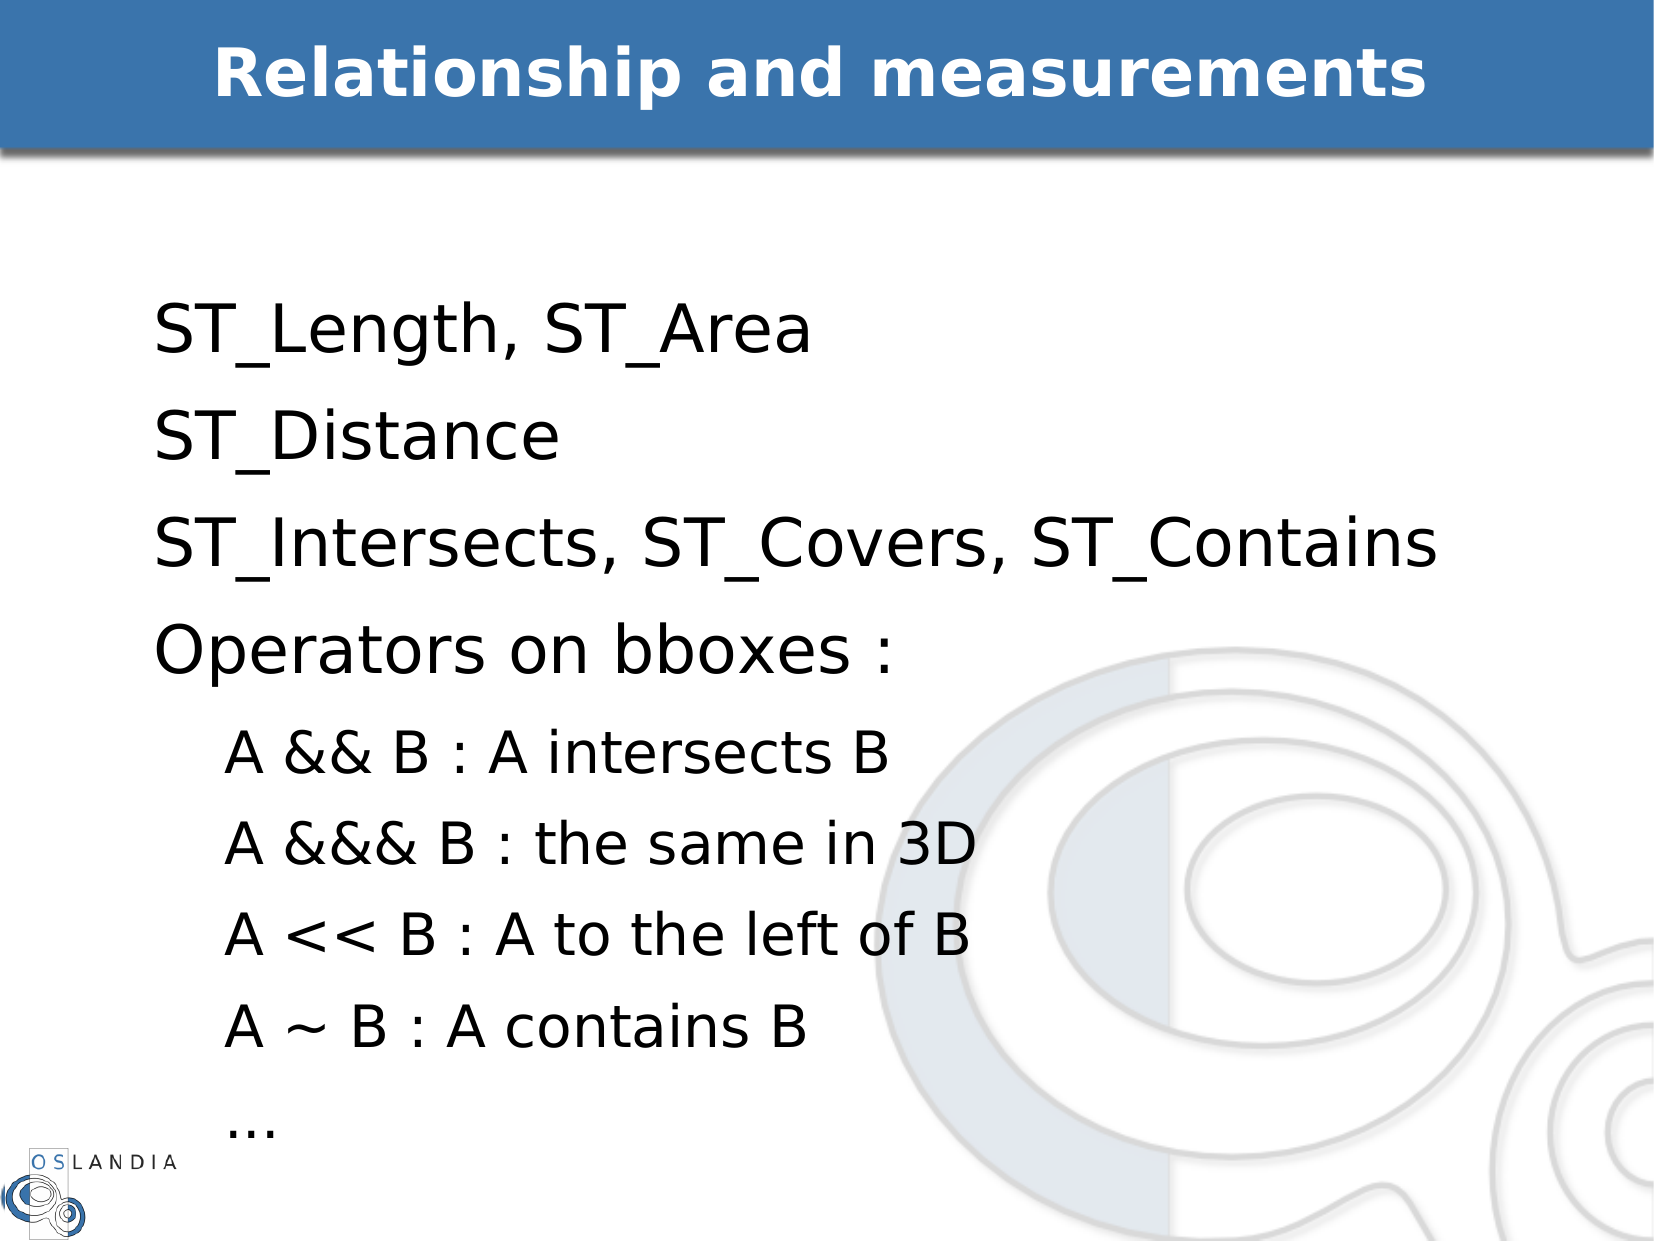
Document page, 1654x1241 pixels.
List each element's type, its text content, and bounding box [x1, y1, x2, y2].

list ST_Length, ST_Area ST_Distance ST_Intersects, ST_Covers, ST_Contains Operators on bboxes : A && B : A intersects B A &&& B : the same in 3D A << B : A to the left of B A ~ B : A contains B ... [82, 290, 1571, 1241]
picture [0, 0, 1654, 1241]
title Relationship and measurements [76, 0, 1565, 148]
